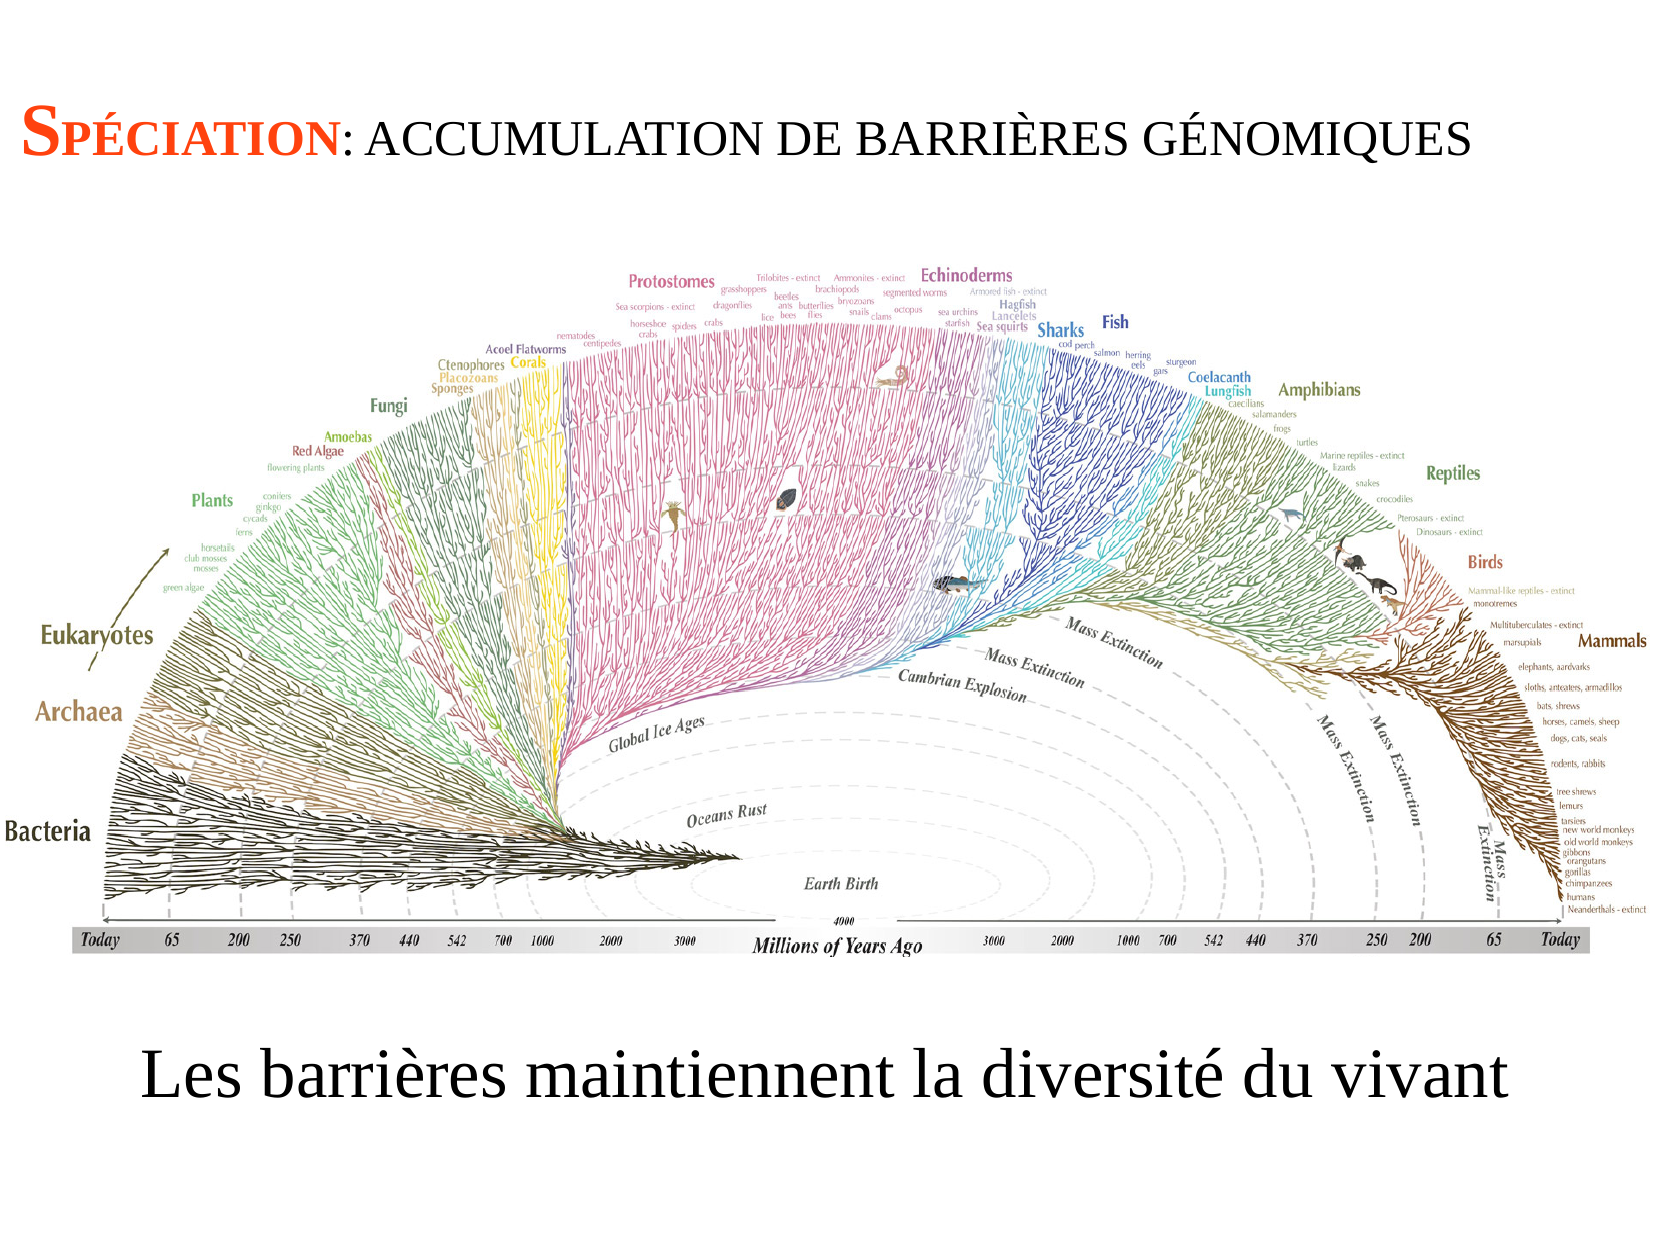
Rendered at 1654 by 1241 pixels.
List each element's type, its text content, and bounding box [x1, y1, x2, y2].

text_box SPÉCIATION: ACCUMULATION DE BARRIÈRES GÉNOMIQUES [5, 81, 1654, 180]
picture [0, 223, 1654, 957]
text_box Les barrières maintiennent la diversité du vivant [126, 1027, 1527, 1121]
